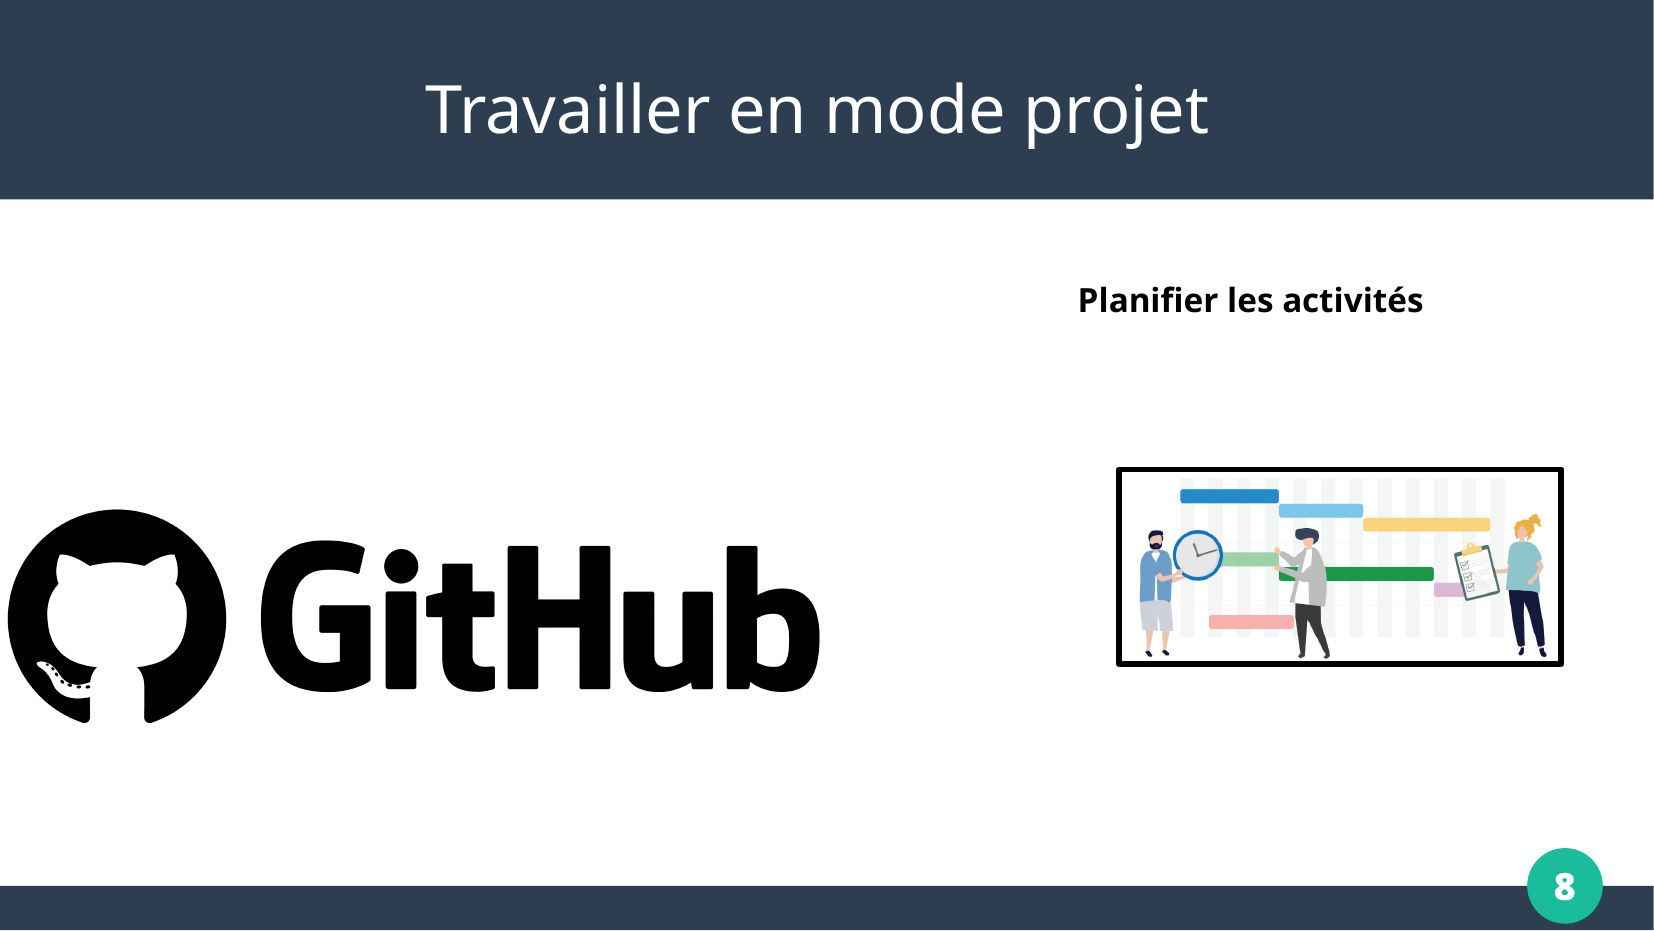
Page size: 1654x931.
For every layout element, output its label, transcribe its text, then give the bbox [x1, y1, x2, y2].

picture [1122, 472, 1559, 662]
picture [0, 383, 827, 849]
text_box Planifier les activités [944, 236, 1558, 364]
text_box Travailler en mode projet [277, 0, 1359, 216]
